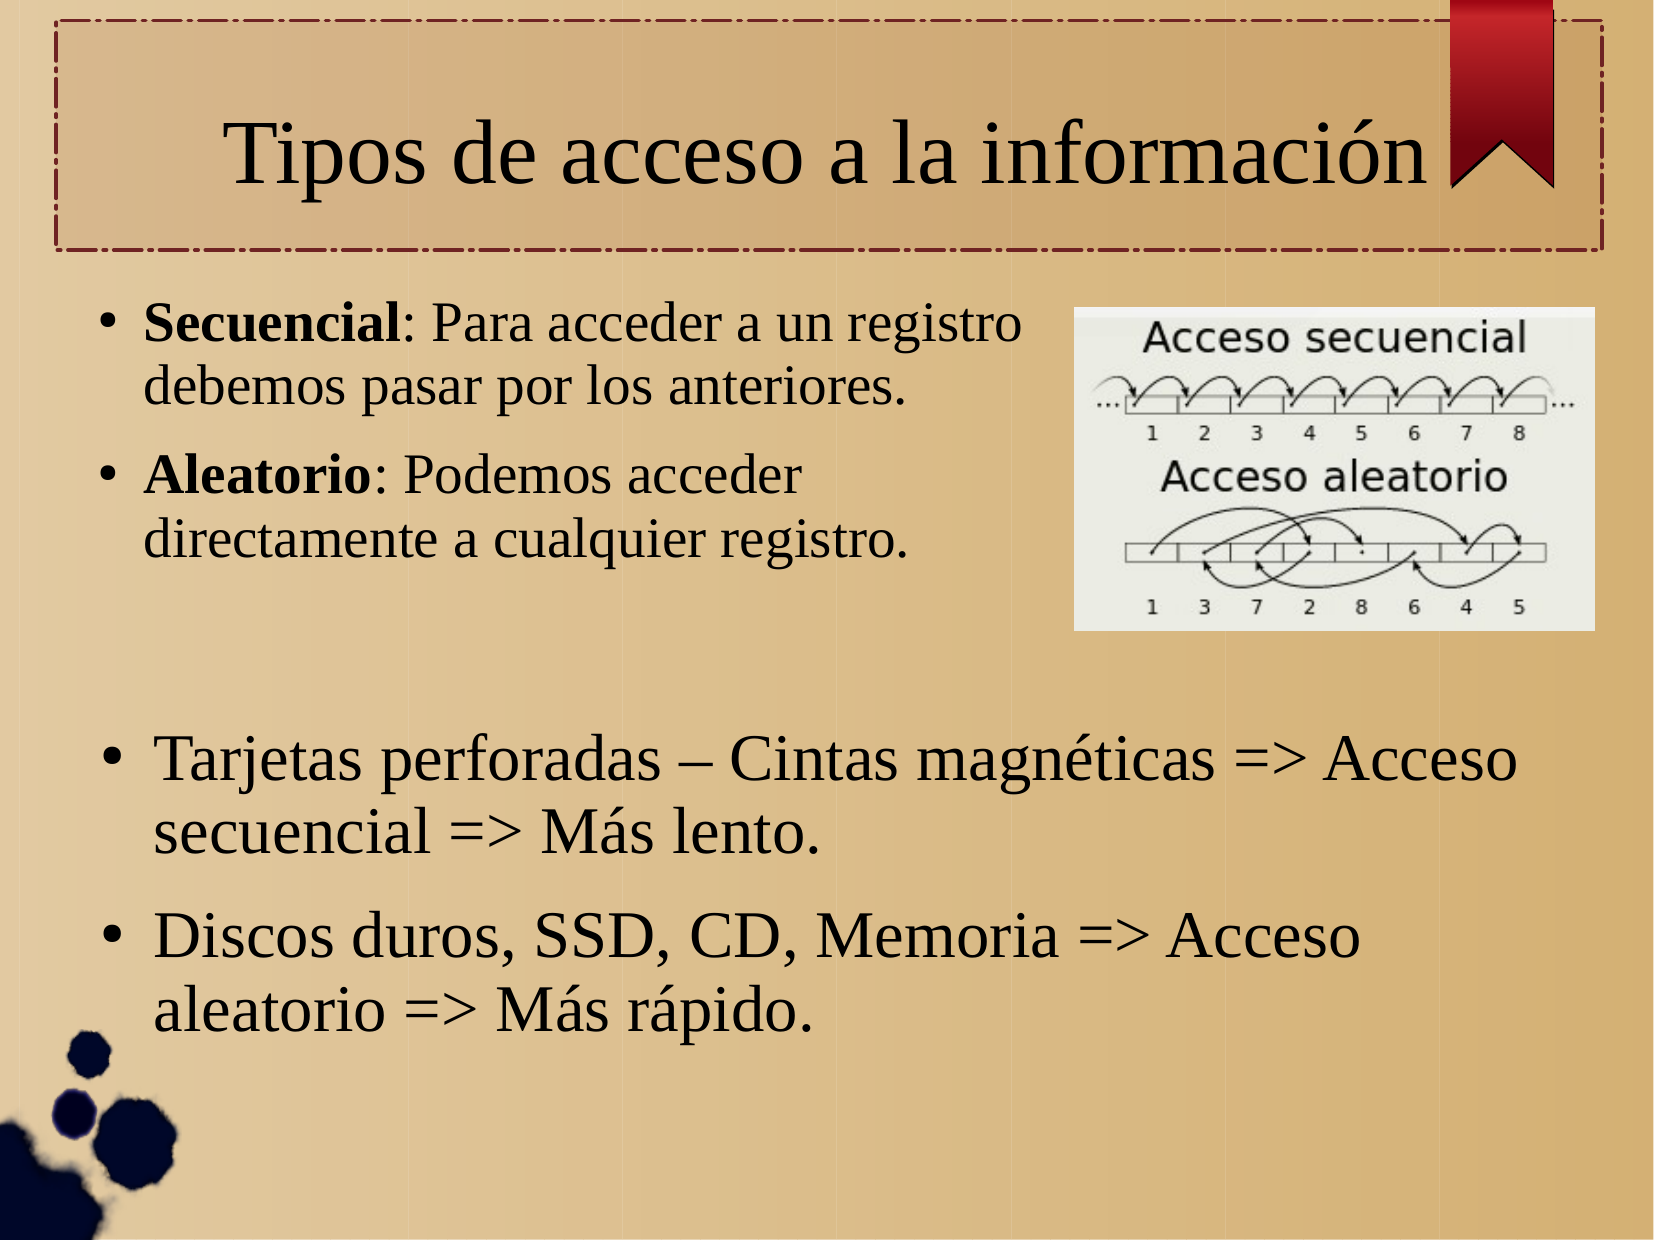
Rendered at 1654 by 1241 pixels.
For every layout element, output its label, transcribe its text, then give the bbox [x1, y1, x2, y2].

list Secuencial: Para acceder a un registro debemos pasar por los anteriores. Aleatorio: Podemos acceder directamente a cualquier registro. [82, 290, 1040, 626]
picture [1074, 307, 1595, 631]
list Tarjetas perforadas – Cintas magnéticas => Acceso secuencial => Más lento. Discos duros, SSD, CD, Memoria => Acceso aleatorio => Más rápido. [82, 720, 1571, 1075]
title Tipos de acceso a la información [82, 49, 1571, 257]
